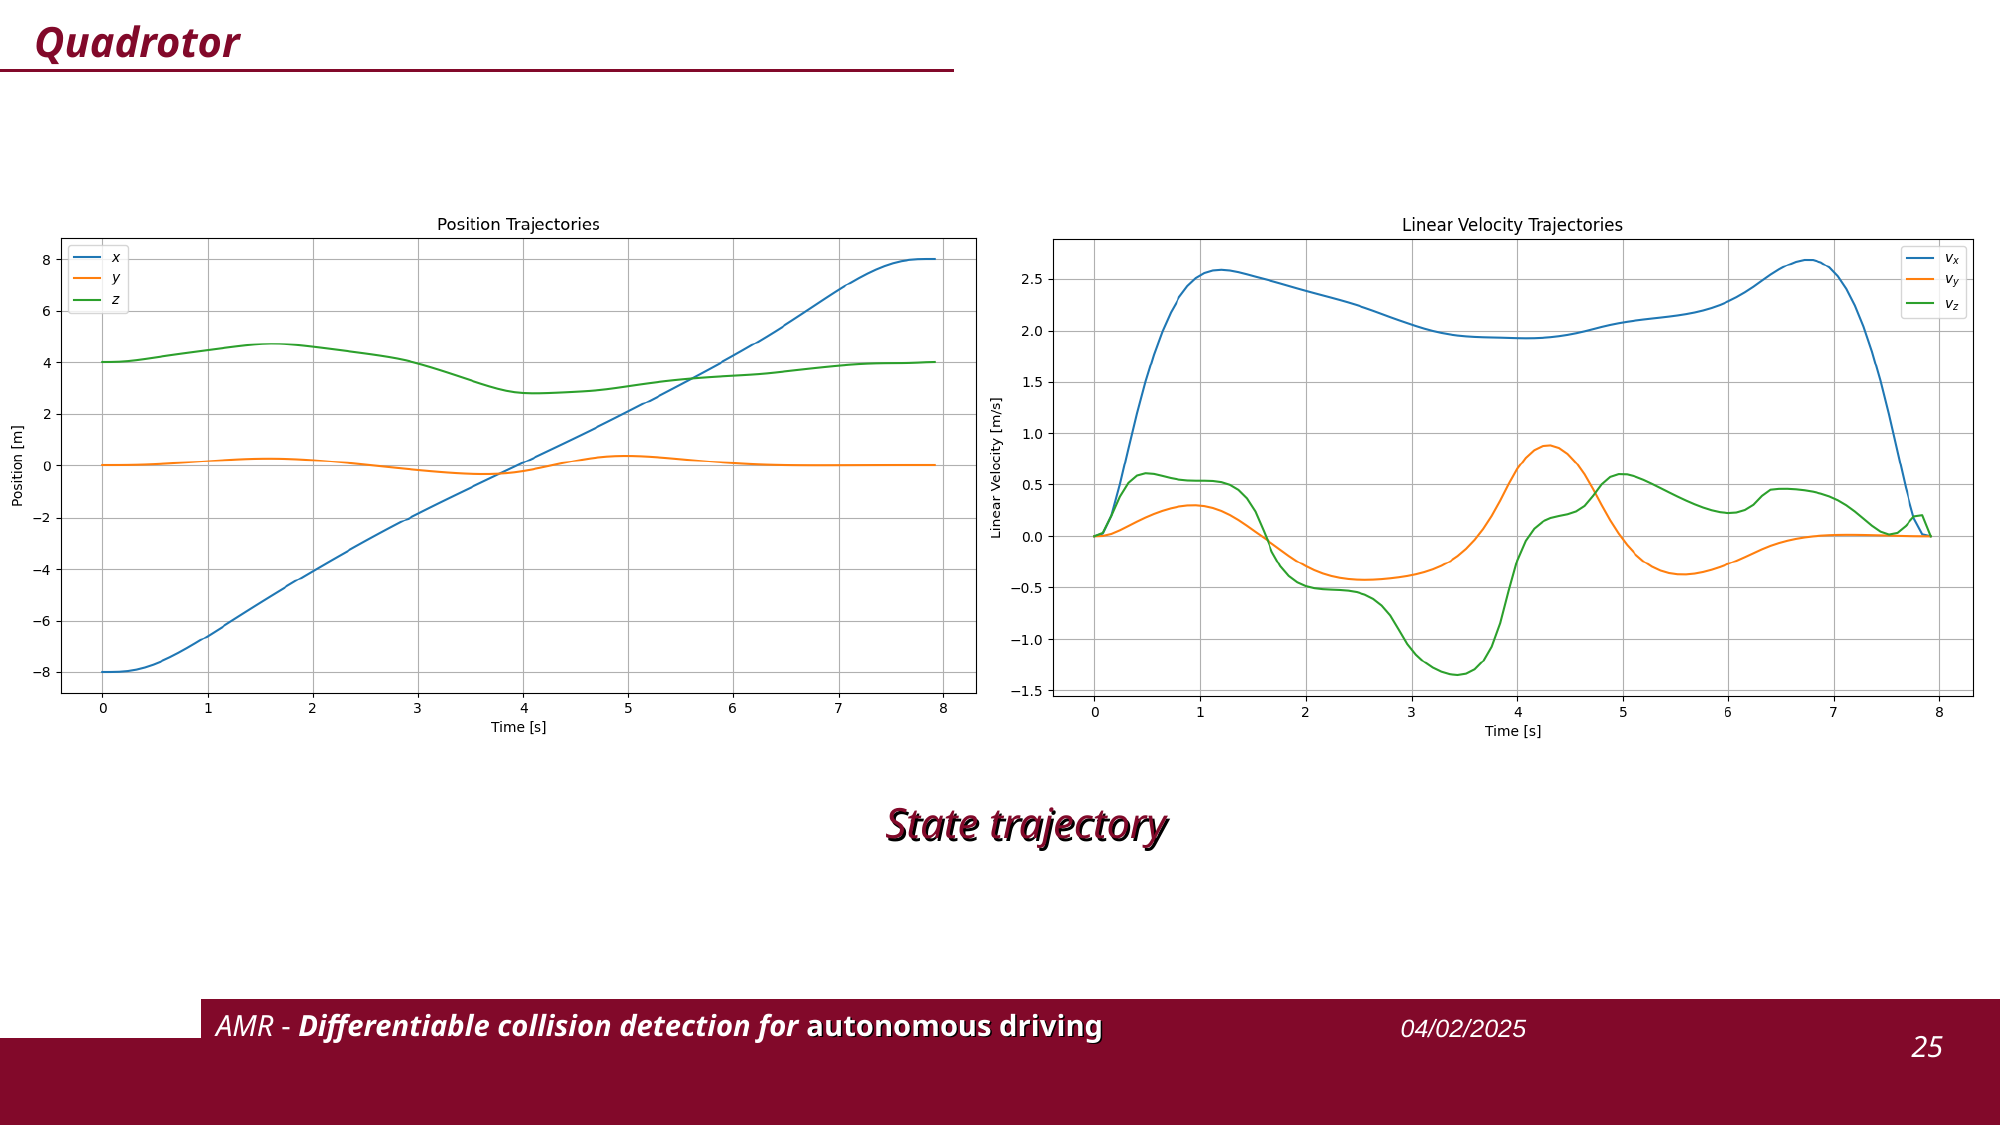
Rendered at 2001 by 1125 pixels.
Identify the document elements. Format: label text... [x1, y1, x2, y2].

text_box AMR - Differentiable collision detection for autonomous driving [201, 999, 1202, 1051]
picture [0, 167, 1978, 761]
text_box Quadrotor [19, 8, 1020, 74]
text_box State trajectory [870, 789, 1413, 856]
text_box [0, 999, 2000, 1125]
text_box 25 [1896, 1020, 1966, 1072]
text_box 04/02/2025 [1385, 1004, 1589, 1050]
